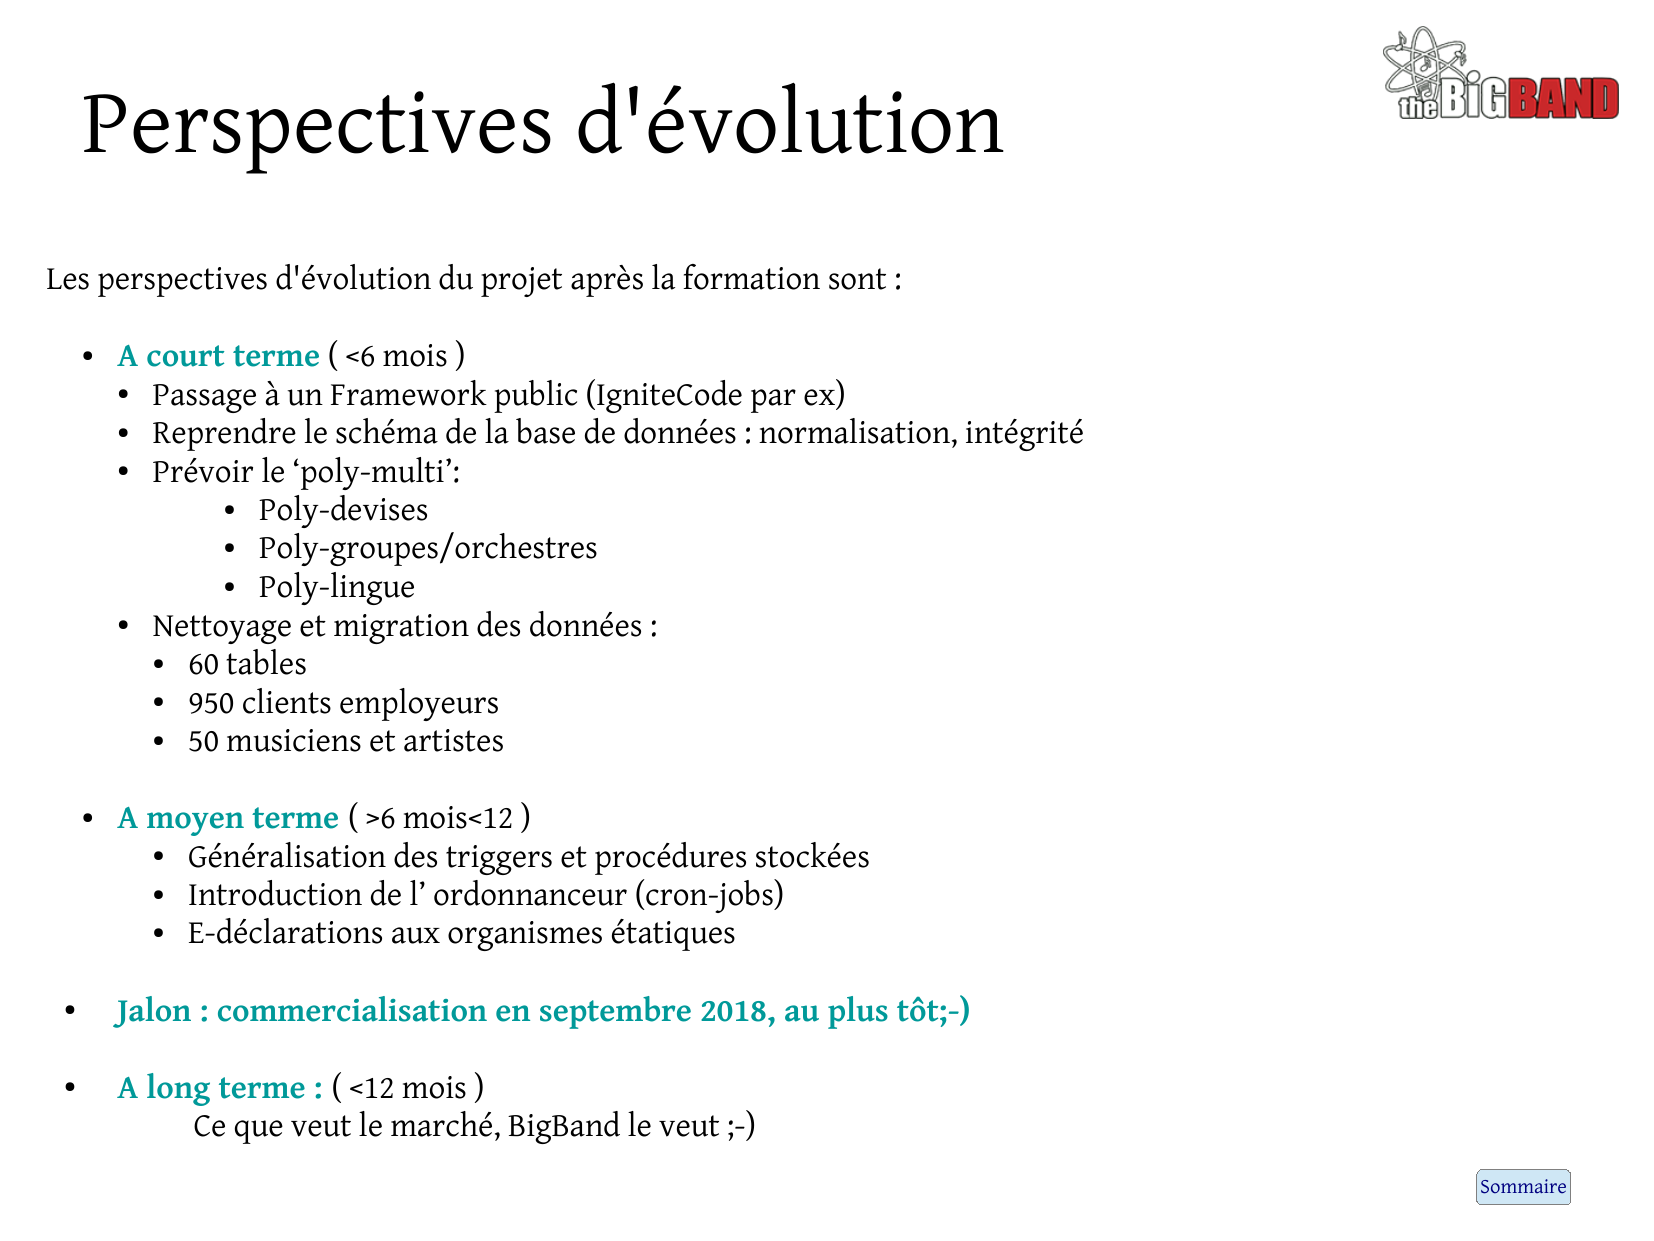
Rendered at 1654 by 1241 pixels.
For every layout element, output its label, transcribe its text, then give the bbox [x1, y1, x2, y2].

title Perspectives d'évolution [82, 49, 1571, 201]
list Les perspectives d'évolution du projet après la formation sont : A court terme ( <6 mois ) Passage à un Framework public (IgniteCode par ex) Reprendre le schéma de la base de données : normalisation, intégrité Prévoir le ‘poly-multi’: Poly-devises Poly-groupes/orchestres Poly-lingue Nettoyage et migration des données : 60 tables 950 clients employeurs 50 musiciens et artistes A moyen terme ( >6 mois<12 ) Généralisation des triggers et procédures stockées Introduction de l’ ordonnanceur (cron-jobs) E-déclarations aux organismes étatiques Jalon : commercialisation en septembre 2018, au plus tôt;-) A long terme : ( <12 mois ) Ce que veut le marché, BigBand le veut ;-) [46, 198, 1477, 1209]
picture [1383, 26, 1619, 119]
text_box Sommaire [1477, 1169, 1571, 1205]
